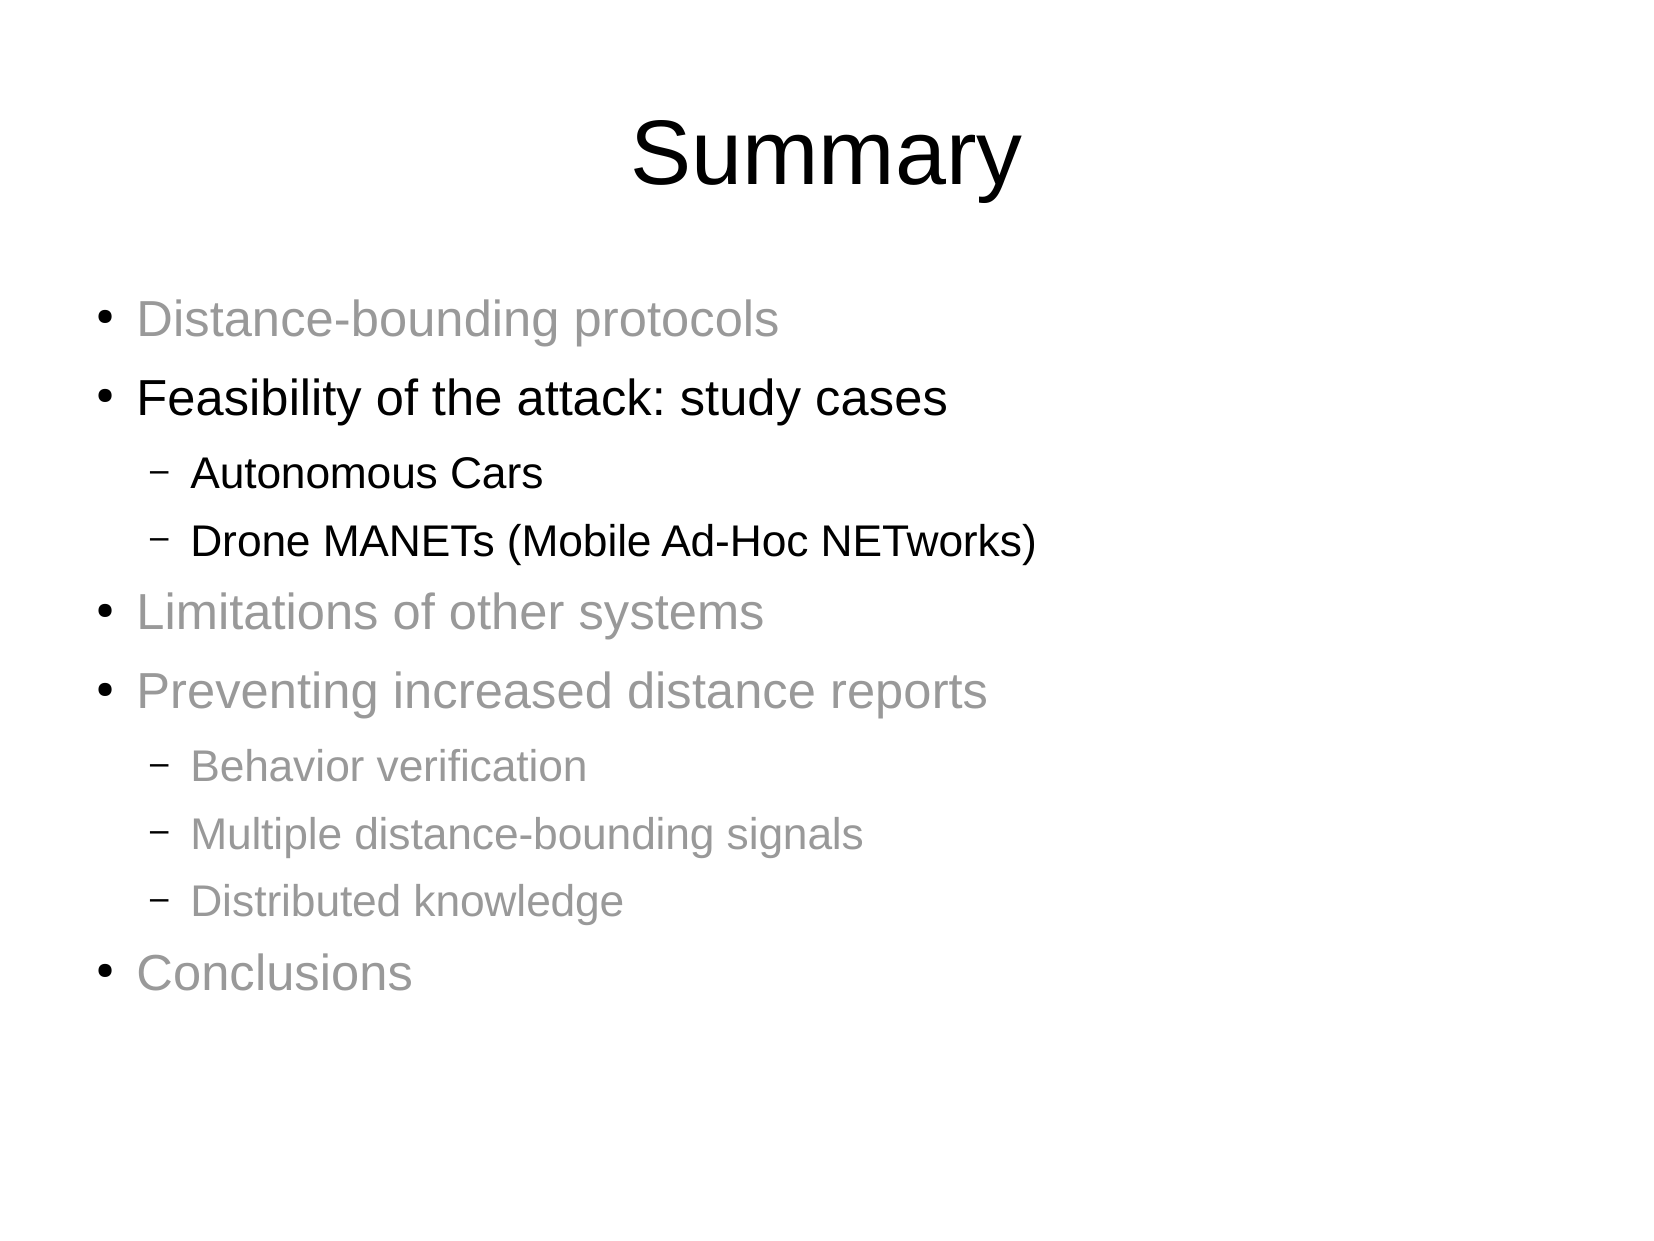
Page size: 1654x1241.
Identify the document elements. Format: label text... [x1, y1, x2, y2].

title Summary [82, 49, 1571, 257]
list Distance-bounding protocols Feasibility of the attack: study cases Autonomous Cars Drone MANETs (Mobile Ad-Hoc NETworks) Limitations of other systems Preventing increased distance reports Behavior verification Multiple distance-bounding signals Distributed knowledge Conclusions [82, 290, 1571, 1010]
